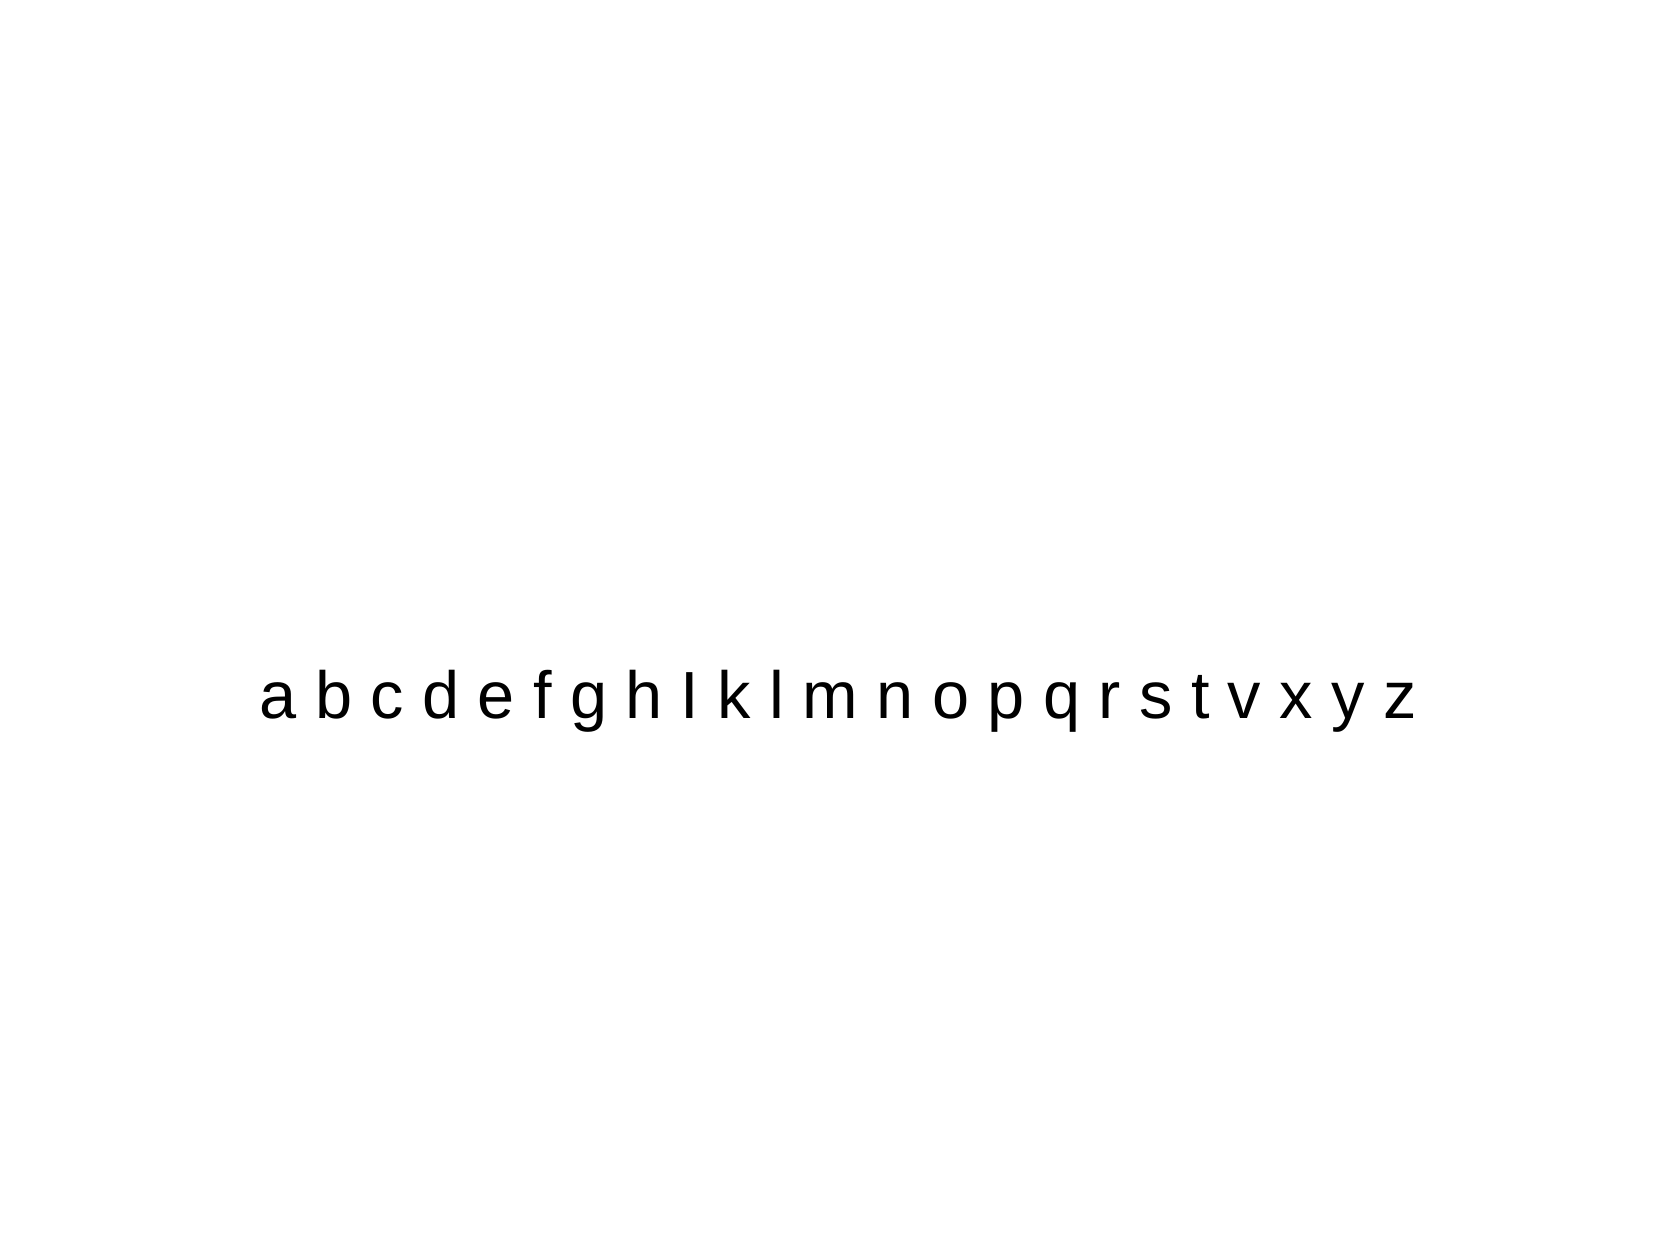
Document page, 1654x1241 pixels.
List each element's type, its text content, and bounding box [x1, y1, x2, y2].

subtitle a b c d e f g h I k l m n o p q r s t v x y z [25, 233, 1654, 1158]
